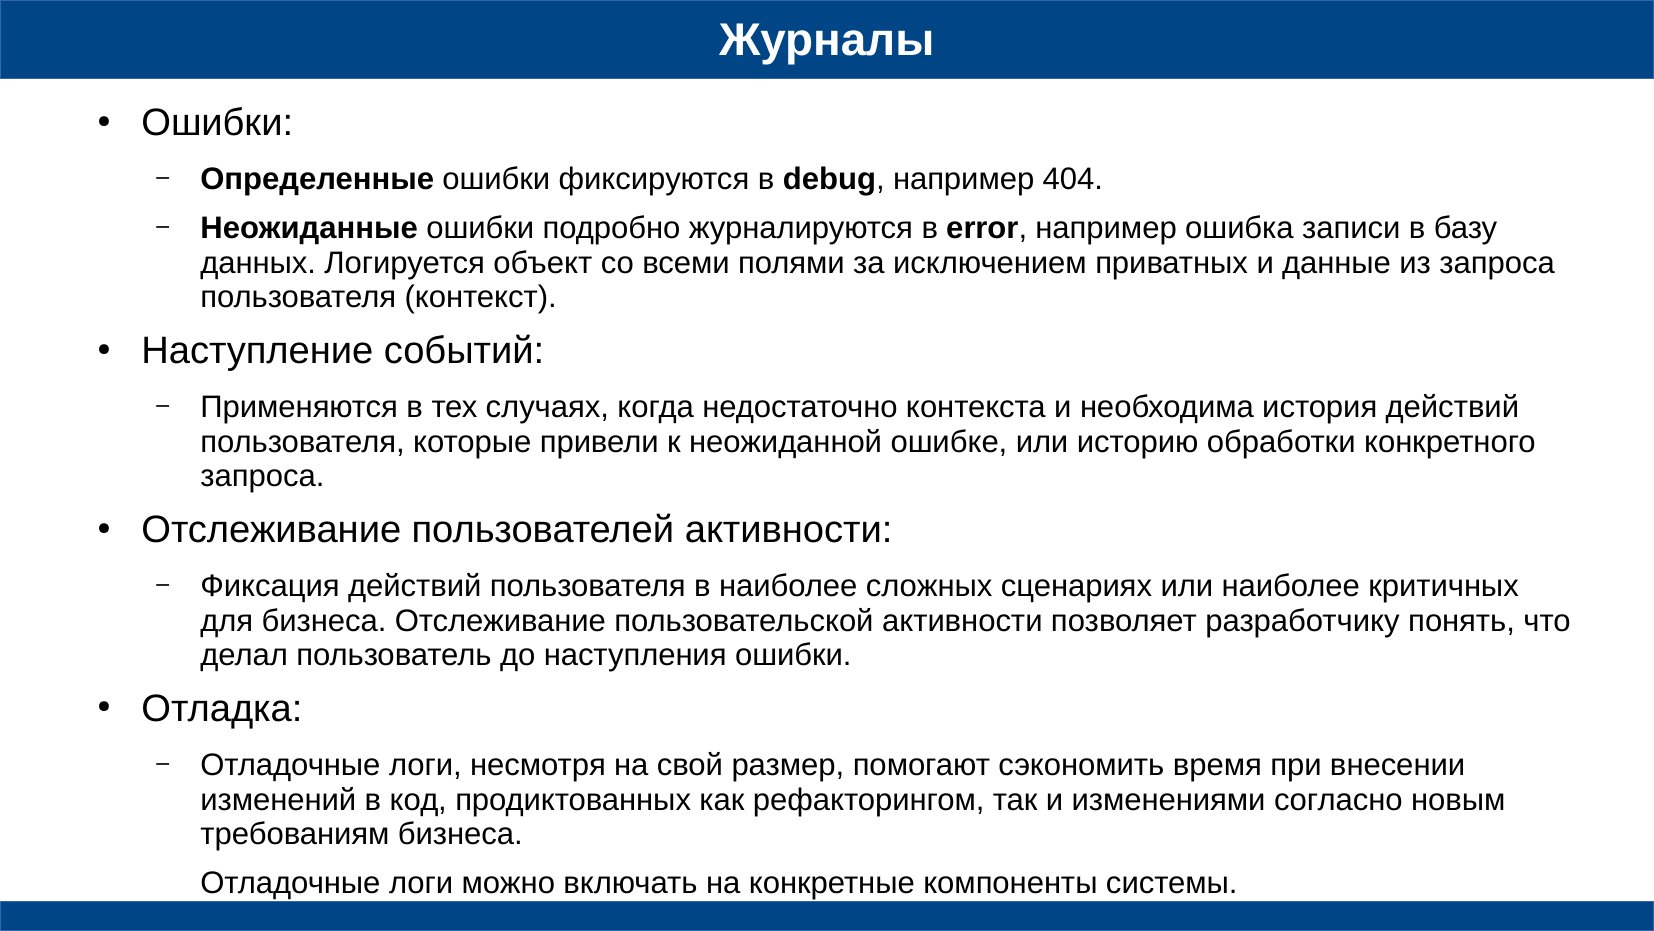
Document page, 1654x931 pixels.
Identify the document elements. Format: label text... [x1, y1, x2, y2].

title Журналы [0, 0, 1654, 79]
list Ошибки: Определенные ошибки фиксируются в debug, например 404. Неожиданные ошибки подробно журналируются в error, например ошибка записи в базу данных. Логируется объект со всеми полями за исключением приватных и данные из запроса пользователя (контекст). Наступление событий: Применяются в тех случаях, когда недостаточно контекста и необходима история действий пользователя, которые привели к неожиданной ошибке, или историю обработки конкретного запроса. Отслеживание пользователей активности: Фиксация действий пользователя в наиболее сложных сценариях или наиболее критичных для бизнеса. Отслеживание пользовательской активности позволяет разработчику понять, что делал пользователь до наступления ошибки. Отладка: Отладочные логи, несмотря на свой размер, помогают сэкономить время при внесении изменений в код, продиктованных как рефакторингом, так и изменениями согласно новым требованиям бизнеса. Отладочные логи можно включать на конкретные компоненты системы. [82, 101, 1571, 901]
